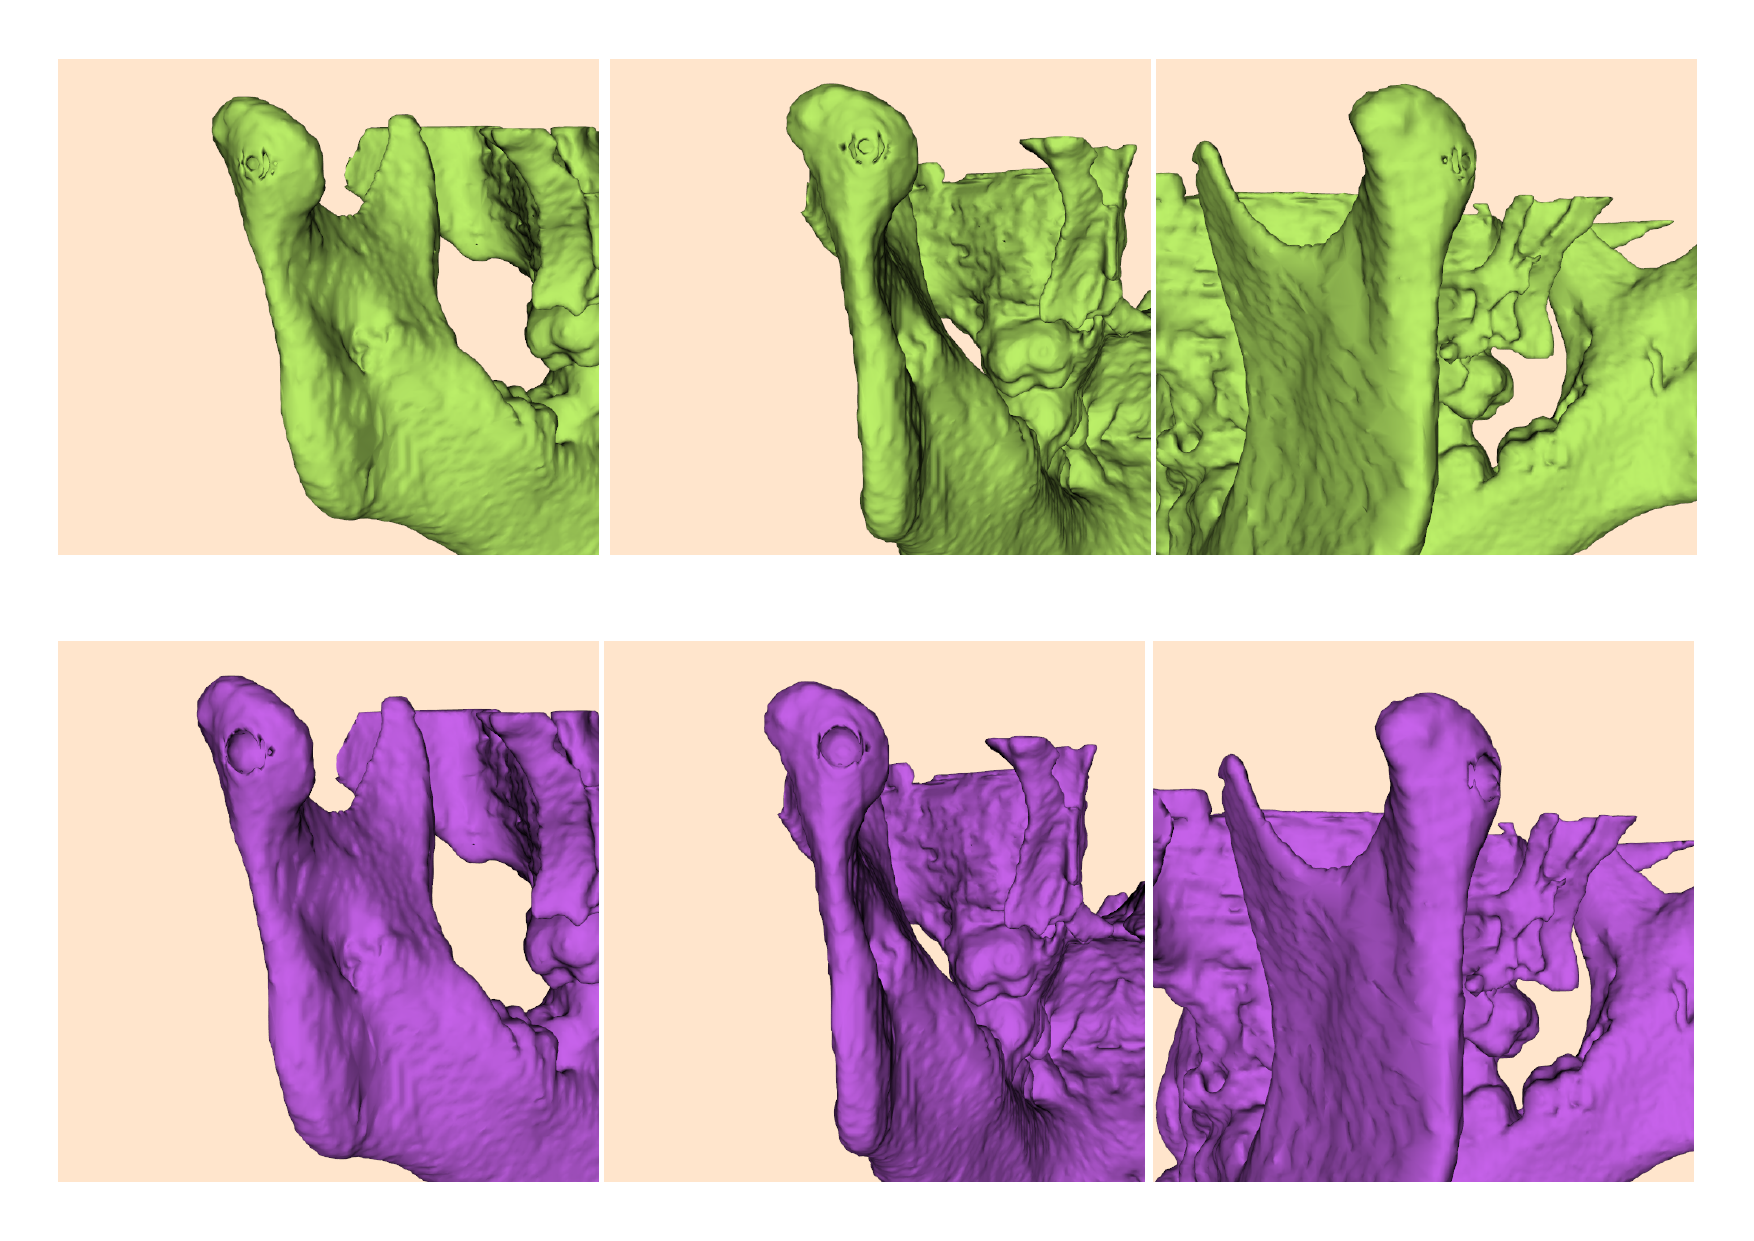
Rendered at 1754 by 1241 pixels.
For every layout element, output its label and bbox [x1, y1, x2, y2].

picture [604, 641, 1145, 1182]
picture [610, 59, 1151, 555]
picture [58, 59, 599, 555]
picture [1153, 641, 1694, 1182]
picture [58, 641, 599, 1182]
picture [1156, 59, 1697, 555]
